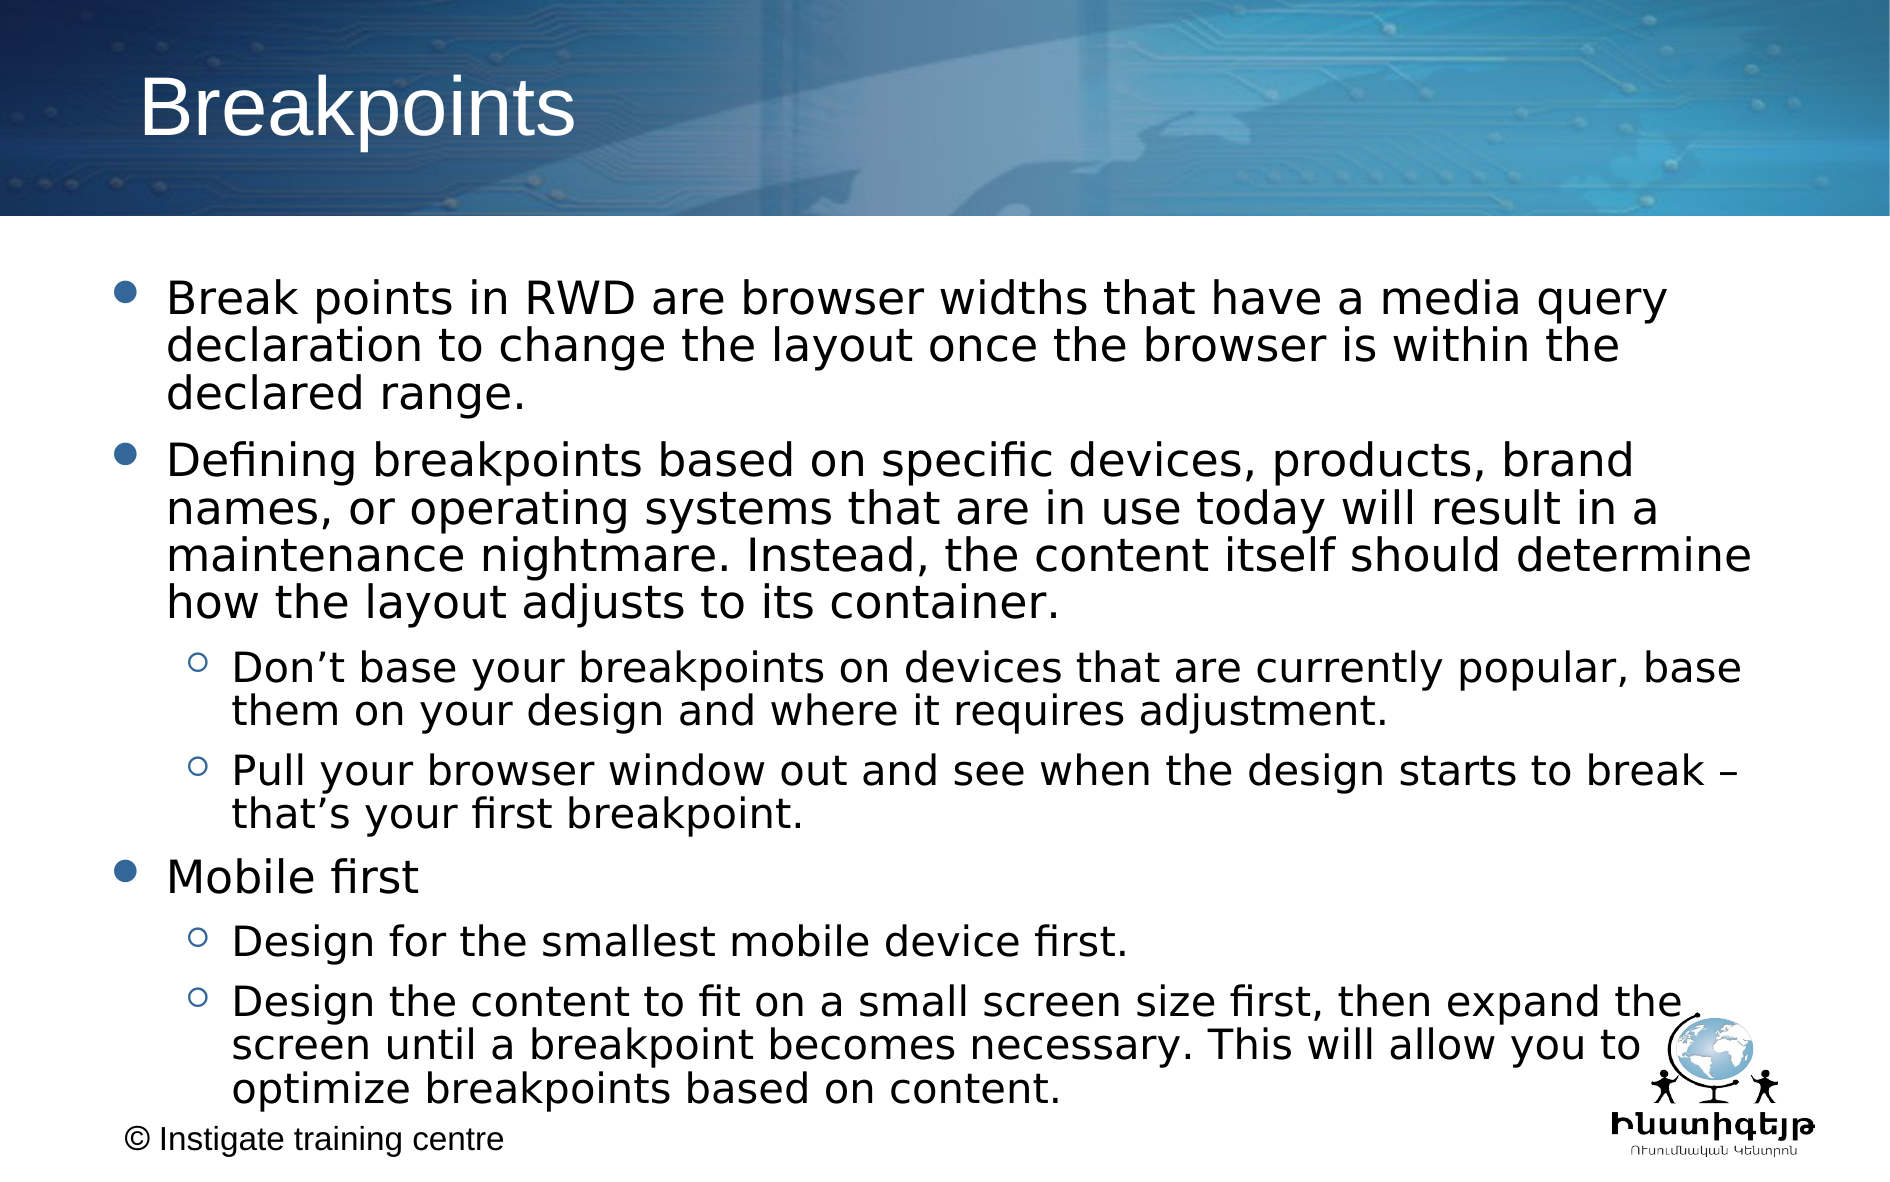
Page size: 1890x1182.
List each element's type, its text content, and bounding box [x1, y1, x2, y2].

text_box Breakpoints [138, 82, 1801, 88]
picture [1612, 1012, 1815, 1157]
list Break points in RWD are browser widths that have a media query declaration to change the layout once the browser is within the declared range. Defining breakpoints based on specific devices, products, brand names, or operating systems that are in use today will result in a maintenance nightmare. Instead, the content itself should determine how the layout adjusts to its container. Don’t base your breakpoints on devices that are currently popular, base them on your design and where it requires adjustment. Pull your browser window out and see when the design starts to break – that’s your first breakpoint. Mobile first Design for the smallest mobile device first. Design the content to fit on a small screen size first, then expand the screen until a breakpoint becomes necessary. This will allow you to optimize breakpoints based on content. [110, 276, 1801, 303]
picture [0, 0, 1890, 216]
